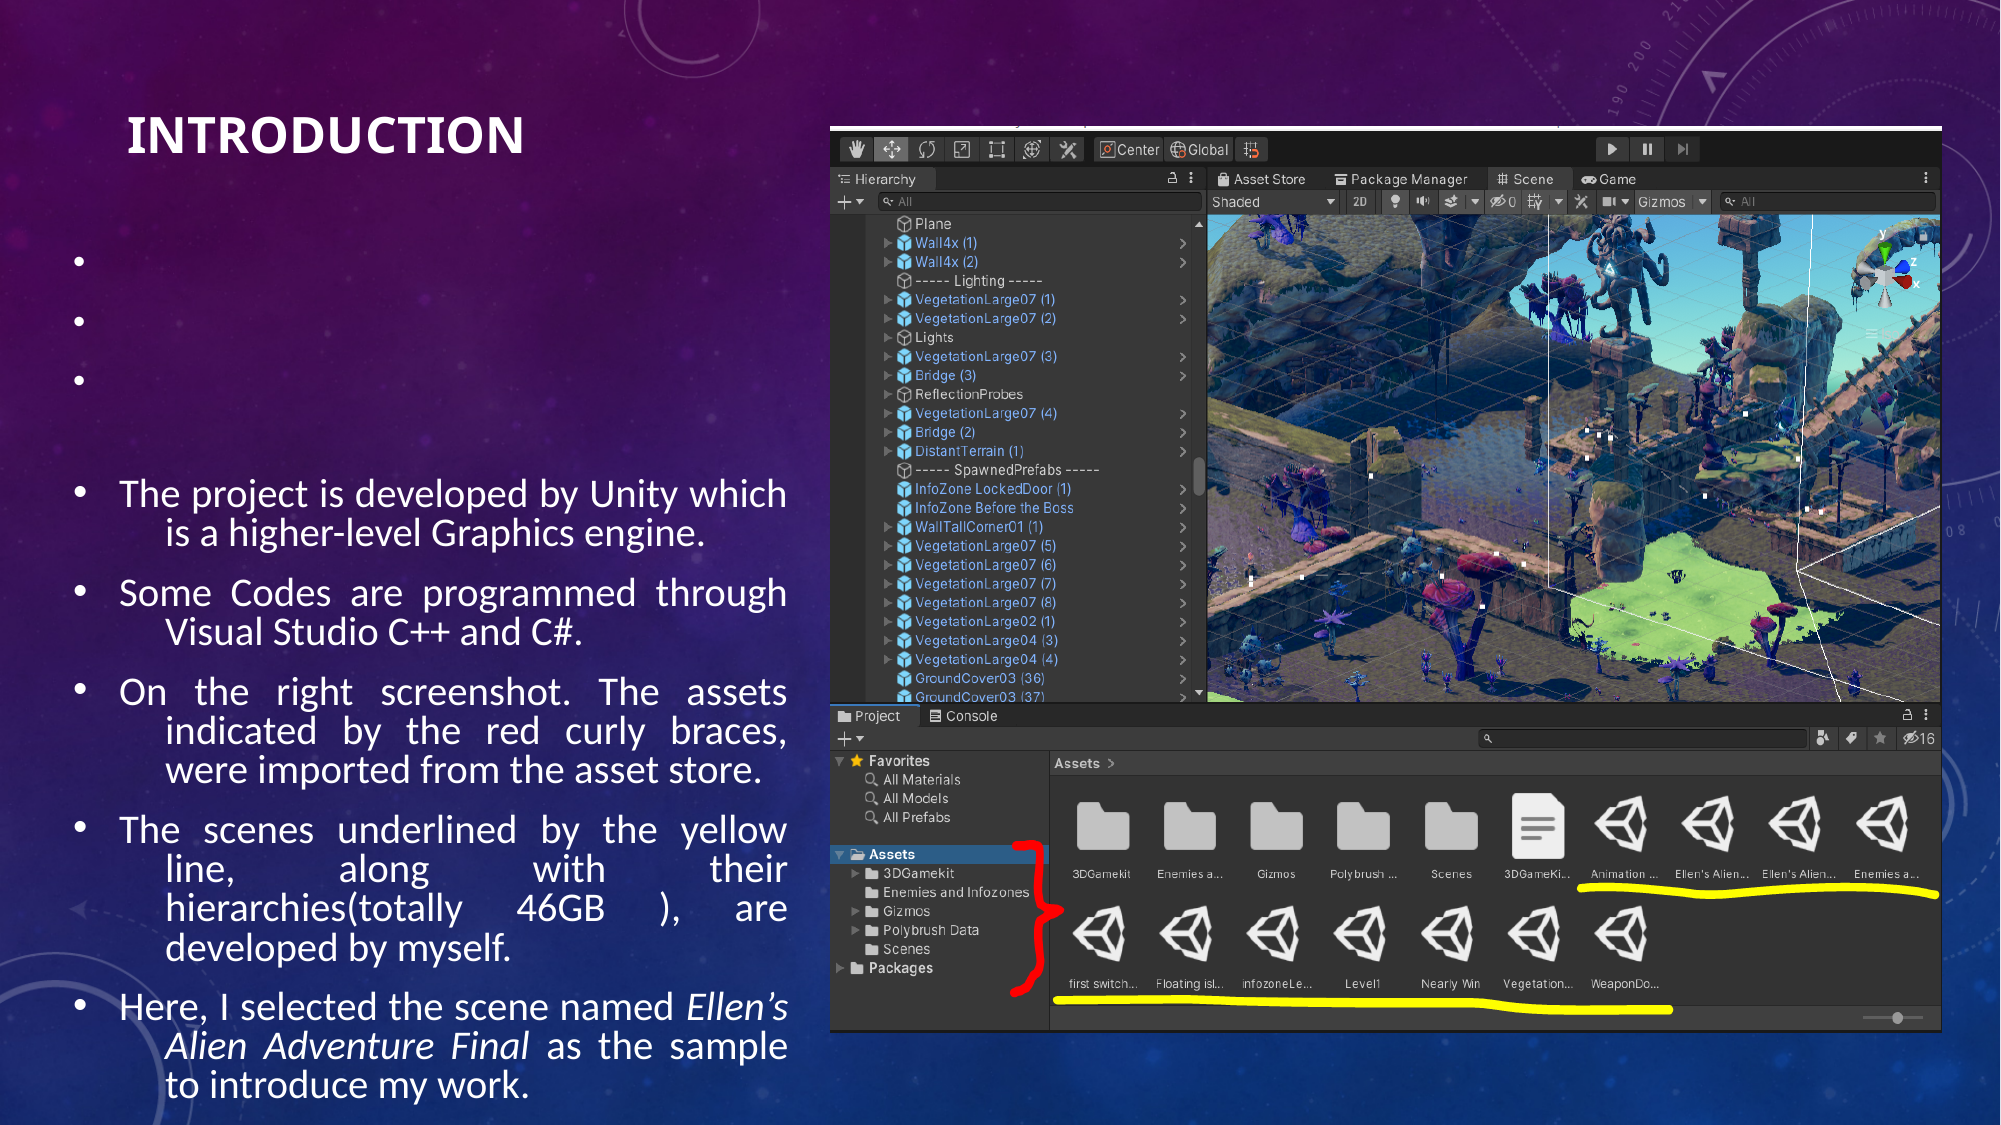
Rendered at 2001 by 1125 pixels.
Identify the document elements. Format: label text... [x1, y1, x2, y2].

list The project is developed by Unity which is a higher-level Graphics engine. Some Codes are programmed through Visual Studio C++ and C#. On the right screenshot. The assets indicated by the red curly braces, were imported from the asset store. The scenes underlined by the yellow line, along with their hierarchies(totally 46GB ), are developed by myself. Here, I selected the scene named Ellen’s Alien Adventure Final as the sample to introduce my work. [58, 233, 804, 1125]
picture [830, 126, 1965, 1090]
title Introduction [112, 35, 1775, 199]
